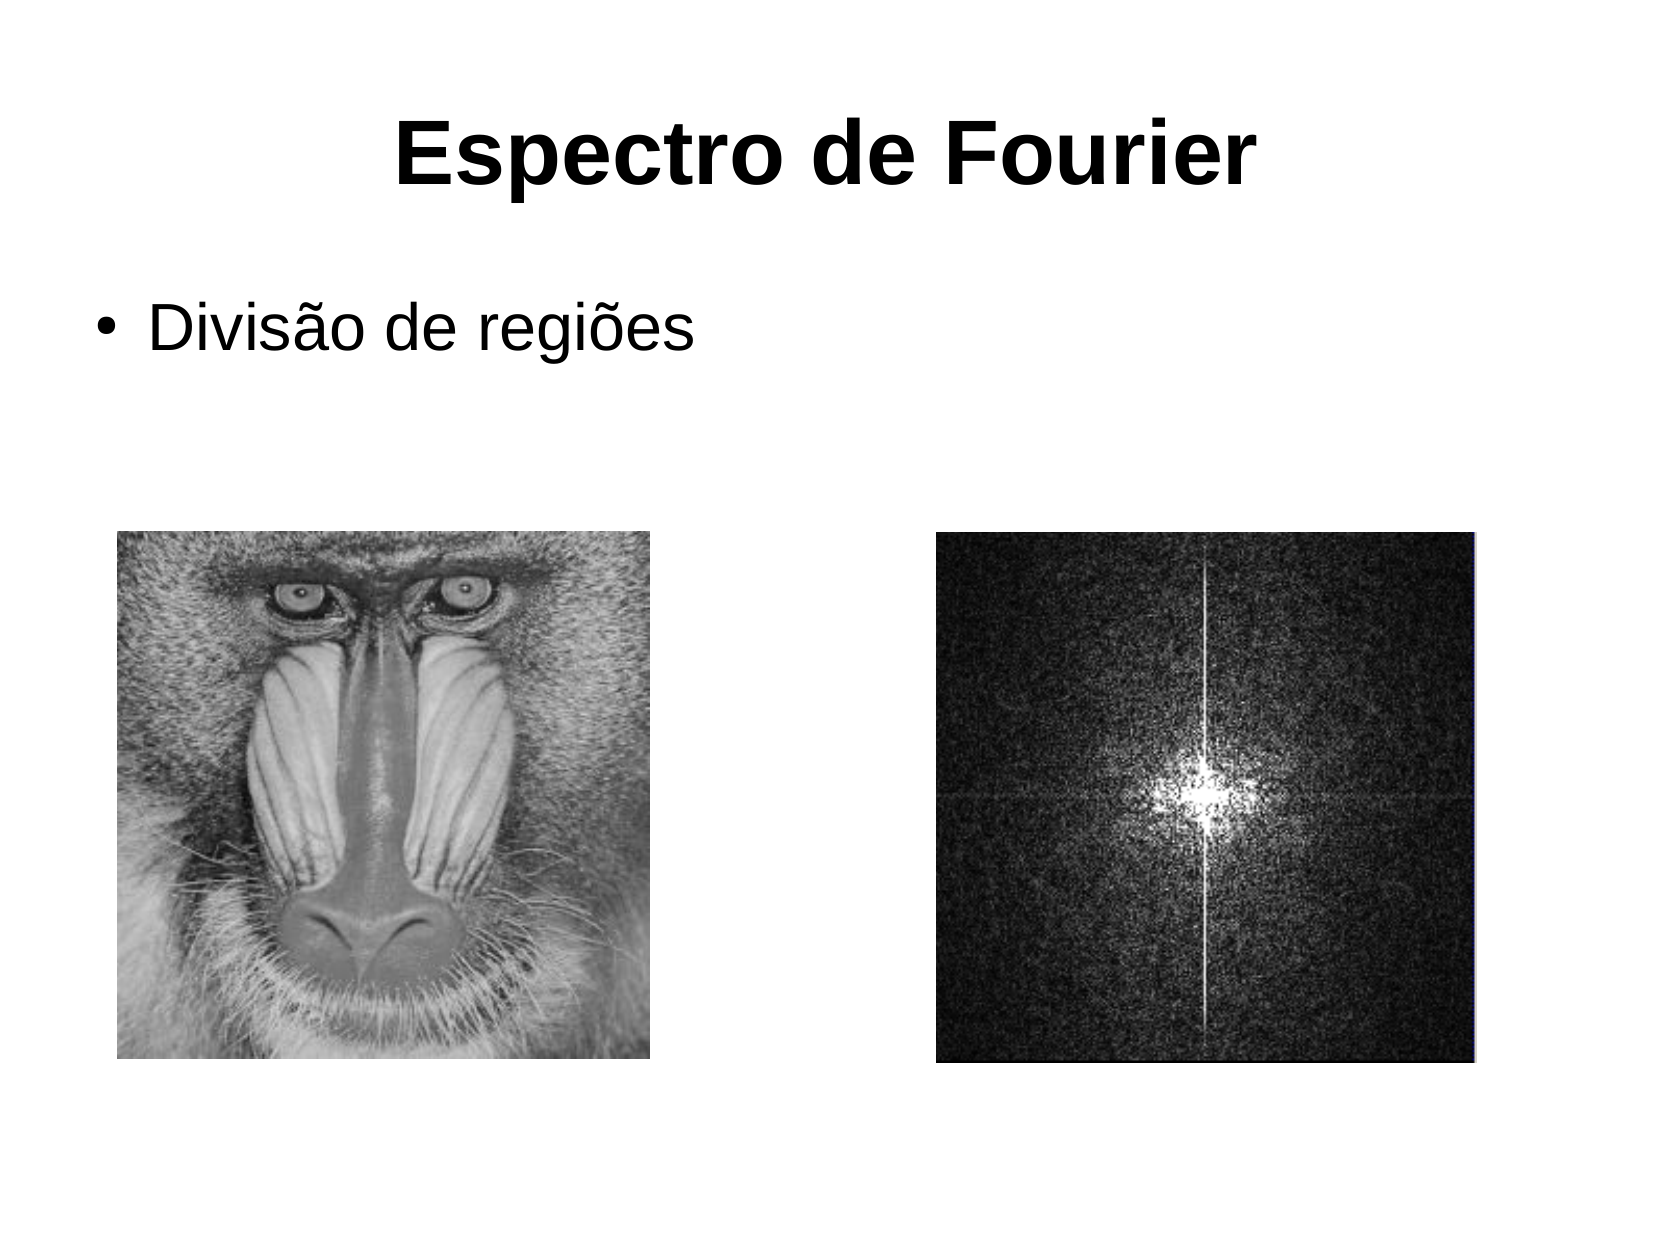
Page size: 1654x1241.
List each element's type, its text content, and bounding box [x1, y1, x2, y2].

picture [117, 531, 650, 1059]
picture [936, 532, 1477, 1063]
title Espectro de Fourier [82, 49, 1571, 257]
list Divisão de regiões [76, 290, 1565, 473]
